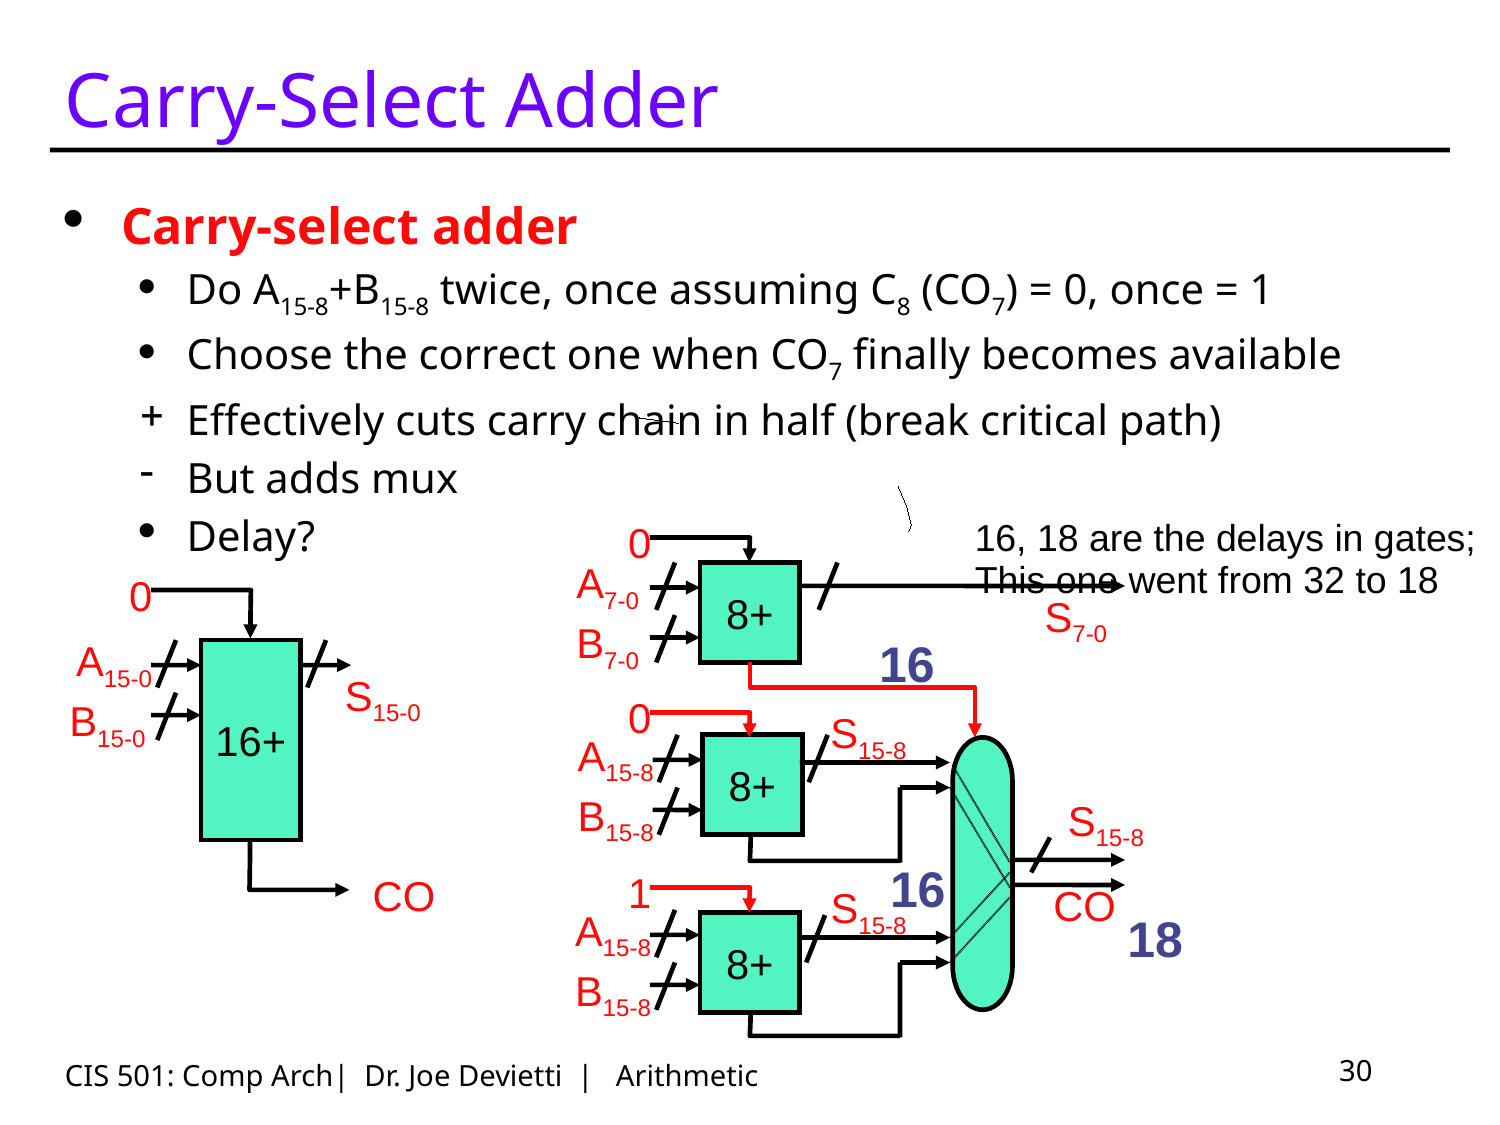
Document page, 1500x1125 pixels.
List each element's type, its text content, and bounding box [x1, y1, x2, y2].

text_box [952, 737, 1013, 1010]
text_box 18 [1112, 900, 1198, 975]
text_box A15-8 [560, 897, 666, 969]
text_box A15-0 [161, 670, 168, 700]
text_box A15-0 [61, 627, 168, 687]
text_box A15-8 [562, 722, 669, 794]
text_box S7-0 [1029, 609, 1123, 655]
text_box B15-0 [54, 687, 161, 759]
text_box A7-0 [561, 549, 654, 622]
text_box CO [1089, 895, 1109, 918]
text_box S15-8 [815, 874, 922, 947]
text_box 16 [864, 624, 950, 700]
text_box CIS 501: Comp Arch| Dr. Joe Devietti | Arithmetic [49, 1049, 988, 1100]
text_box 8+ [702, 734, 803, 835]
text_box B7-0 [561, 622, 654, 682]
text_box B15-8 [560, 969, 666, 1029]
text_box S15-0 [329, 662, 436, 734]
text_box CO [357, 862, 451, 928]
text_box S15-8 [1053, 787, 1159, 859]
text_box S15-8 [815, 699, 922, 772]
text_box [952, 795, 1002, 922]
text_box 0 [613, 684, 667, 750]
text_box 0 [633, 707, 646, 730]
text_box <number> [1074, 1049, 1388, 1100]
text_box 16, 18 are the delays in gates; This one went from 32 to 18 [960, 510, 1492, 609]
text_box 16 [875, 849, 961, 925]
text_box [952, 925, 959, 932]
text_box 16+ [200, 640, 301, 840]
text_box B15-8 [562, 794, 669, 854]
text_box CO [1038, 872, 1131, 938]
text_box 0 [114, 562, 168, 628]
text_box 8+ [699, 562, 800, 663]
text_box 0 [613, 509, 667, 575]
text_box 1 [613, 859, 667, 925]
text_box 0 [633, 532, 646, 555]
text_box Carry-Select Adder [49, 37, 1363, 150]
text_box Carry-select adder Do A15-8+B15-8 twice, once assuming C8 (CO7) = 0, once = 1 Choose the correct one when CO7 finally becomes available Effectively cuts carry chain in half (break critical path) But adds mux Delay? [49, 187, 1450, 598]
text_box 8+ [699, 912, 800, 1013]
